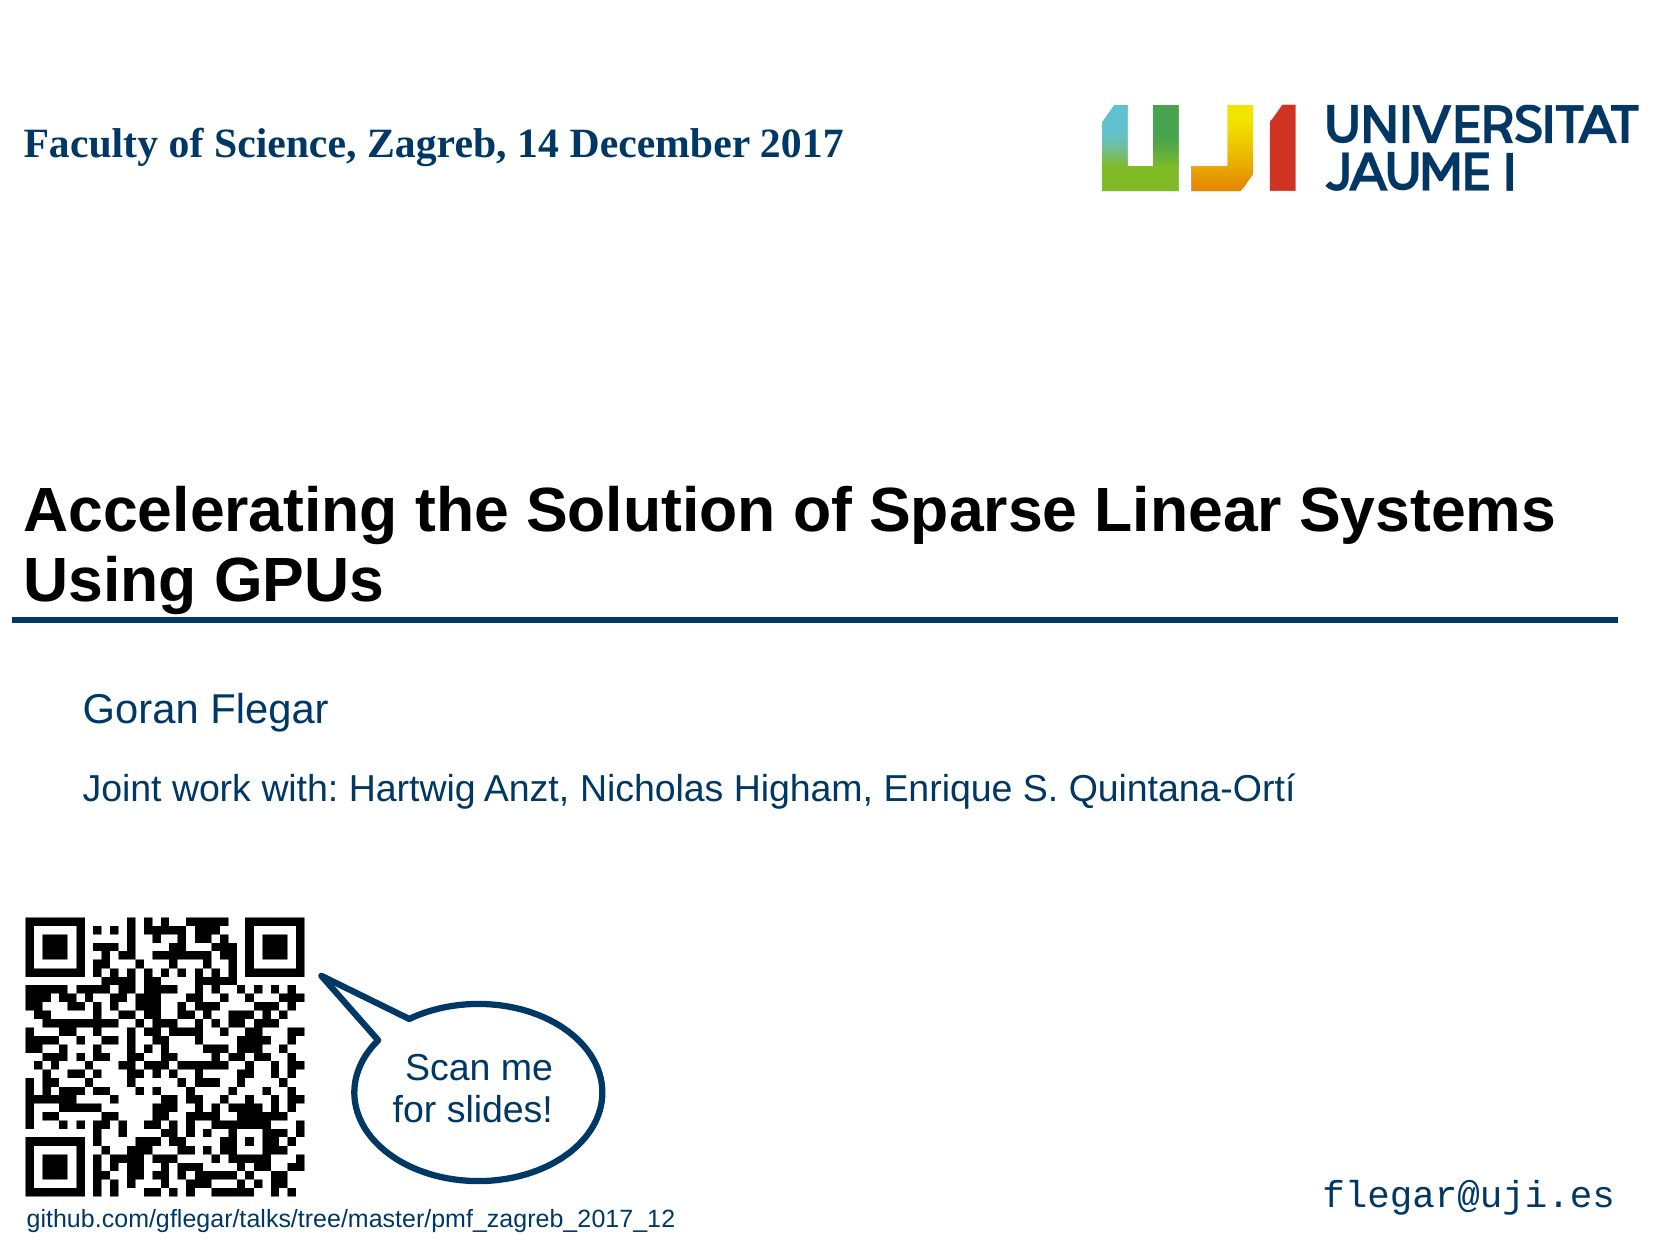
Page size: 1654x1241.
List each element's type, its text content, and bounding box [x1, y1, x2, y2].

title Accelerating the Solution of Sparse Linear Systems Using GPUs [23, 94, 1619, 615]
text_box Scan me for slides! [377, 1039, 579, 1139]
text_box github.com/gflegar/talks/tree/master/pmf_zagreb_2017_12 [11, 1197, 692, 1241]
picture [1619, 94, 1648, 198]
list Goran Flegar Joint work with: Hartwig Anzt, Nicholas Higham, Enrique S. Quintana-Ortí [82, 685, 1619, 1205]
picture [17, 909, 313, 1205]
